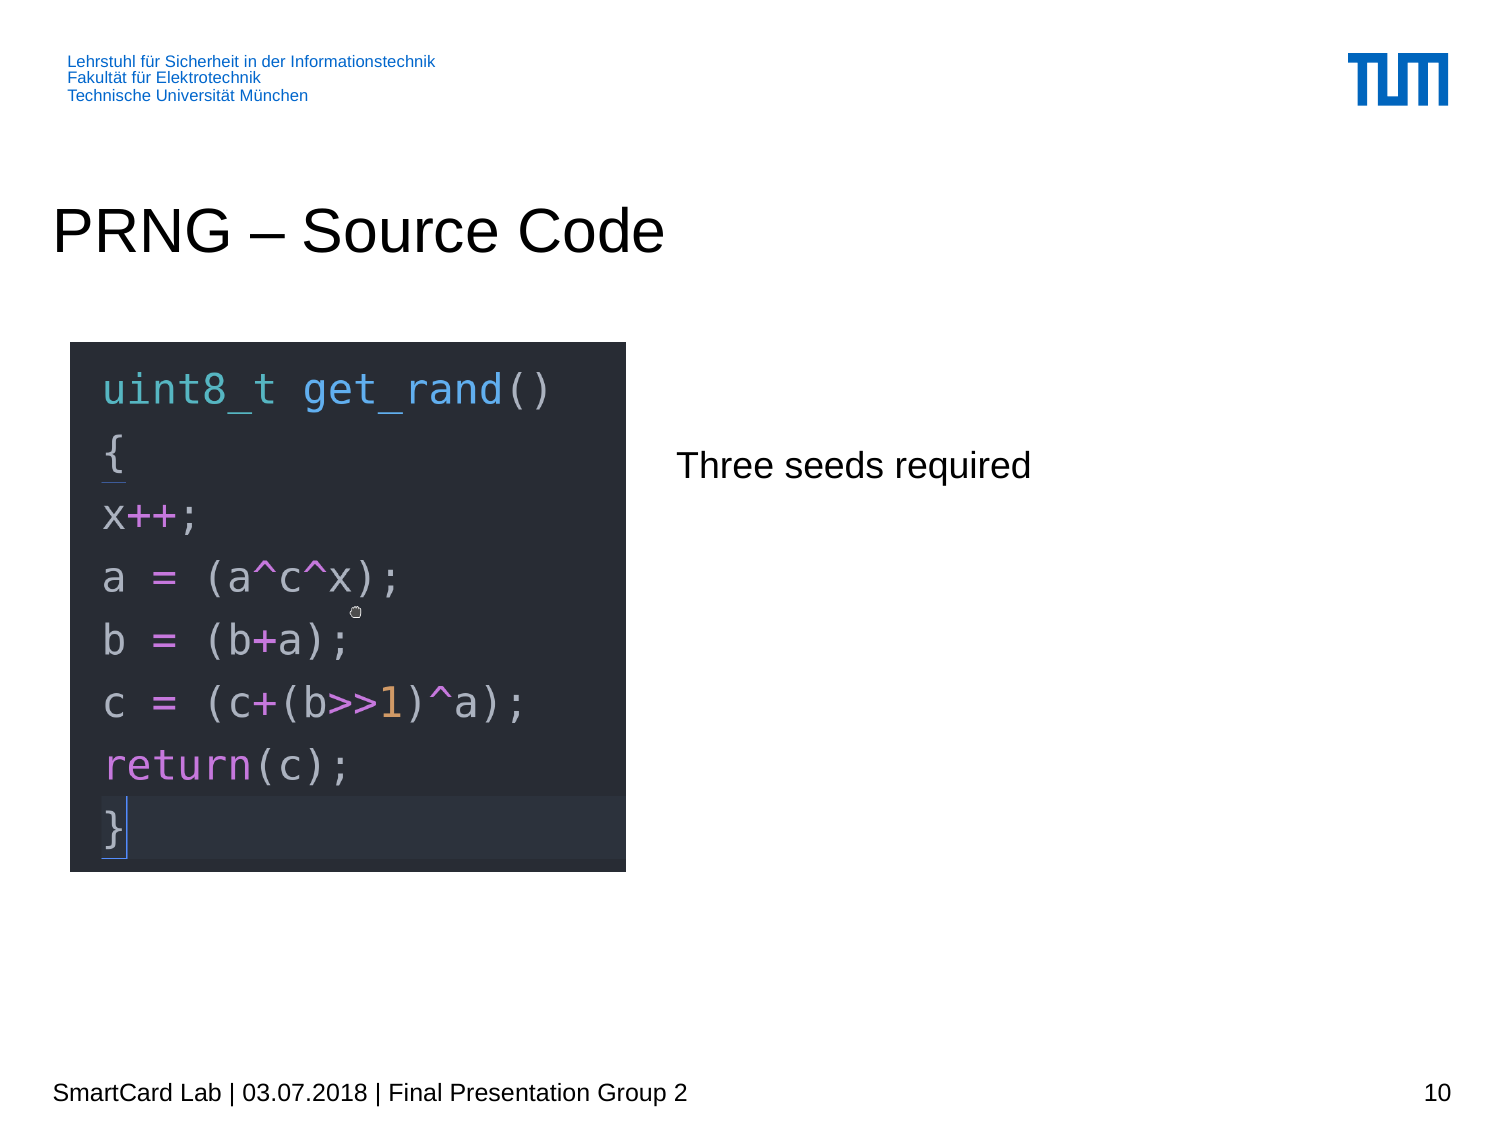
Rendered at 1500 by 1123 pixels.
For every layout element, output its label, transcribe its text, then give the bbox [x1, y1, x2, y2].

title PRNG – Source Code [52, 195, 1453, 266]
picture [70, 342, 626, 873]
text_box Three seeds required [661, 437, 1300, 578]
